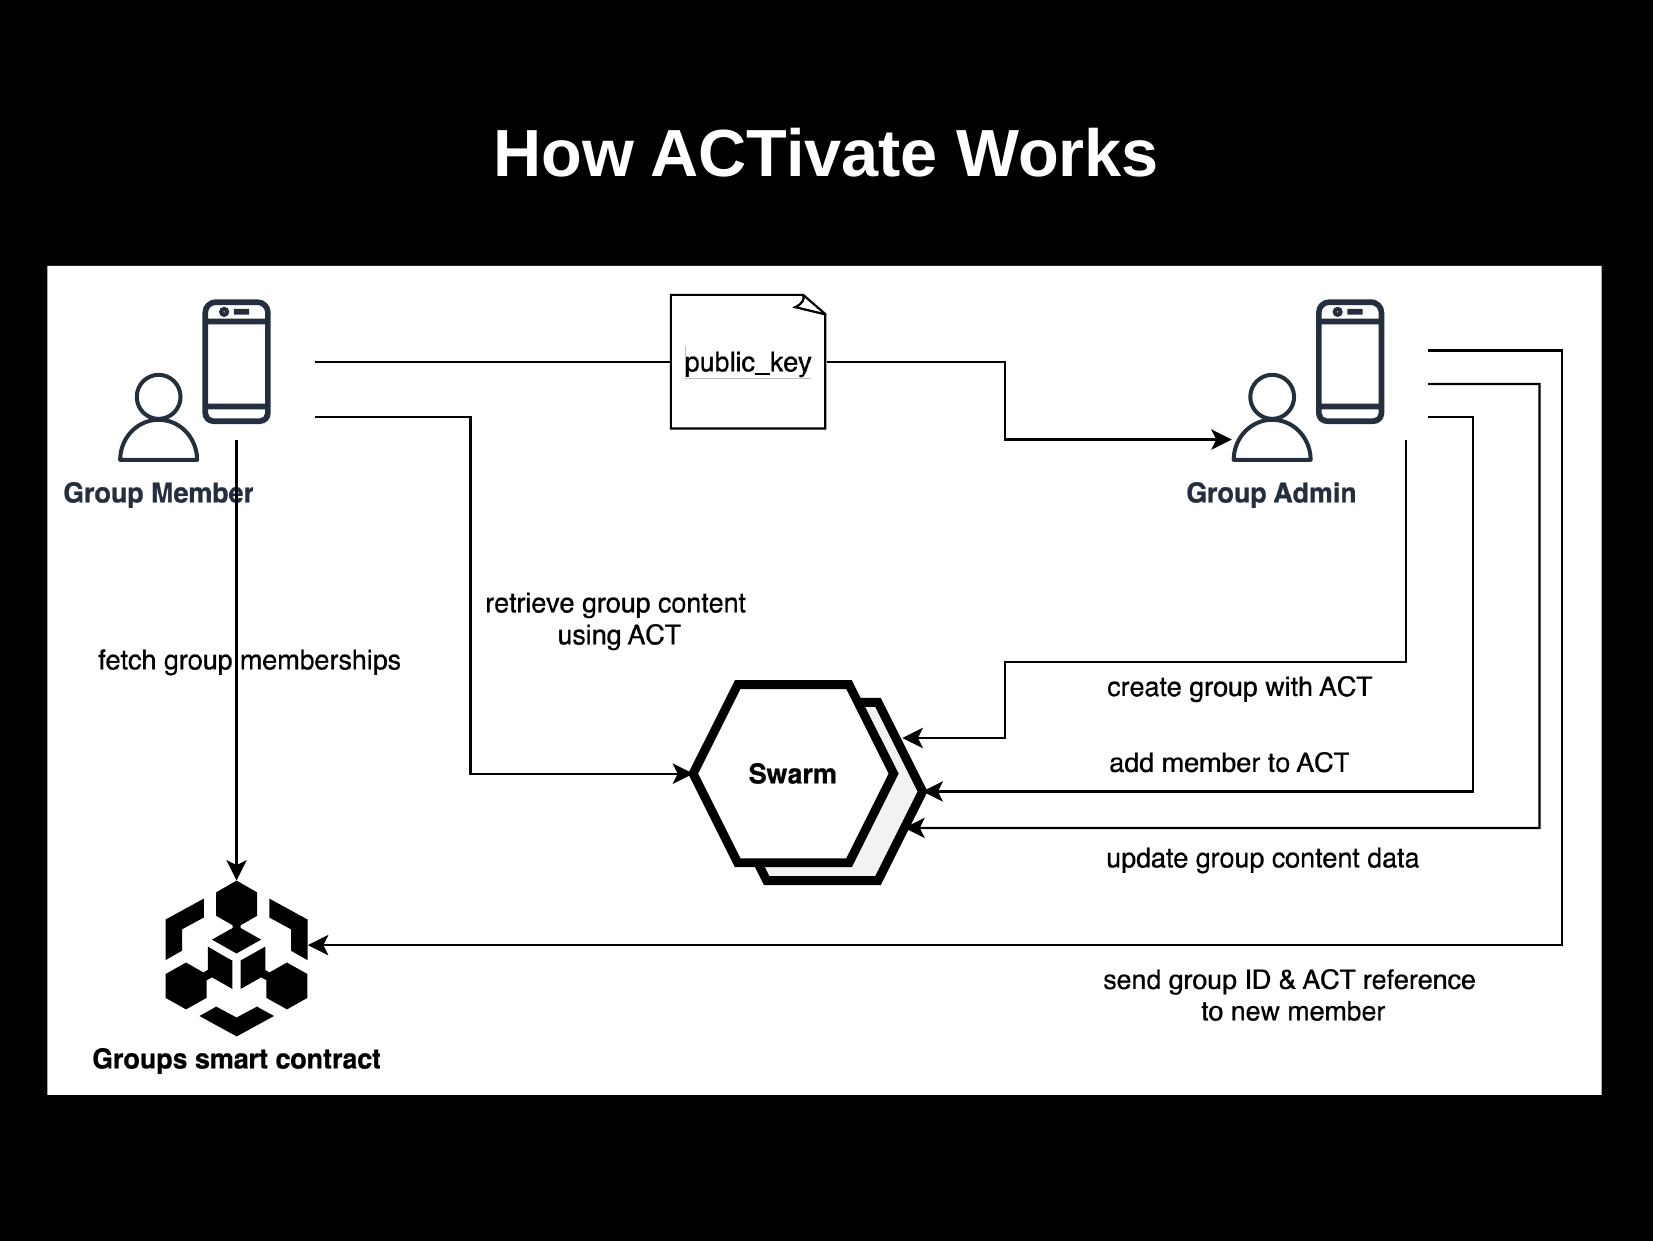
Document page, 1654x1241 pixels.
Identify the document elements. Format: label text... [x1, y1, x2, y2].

picture [46, 264, 1602, 1095]
title How ACTivate Works [82, 49, 1571, 257]
